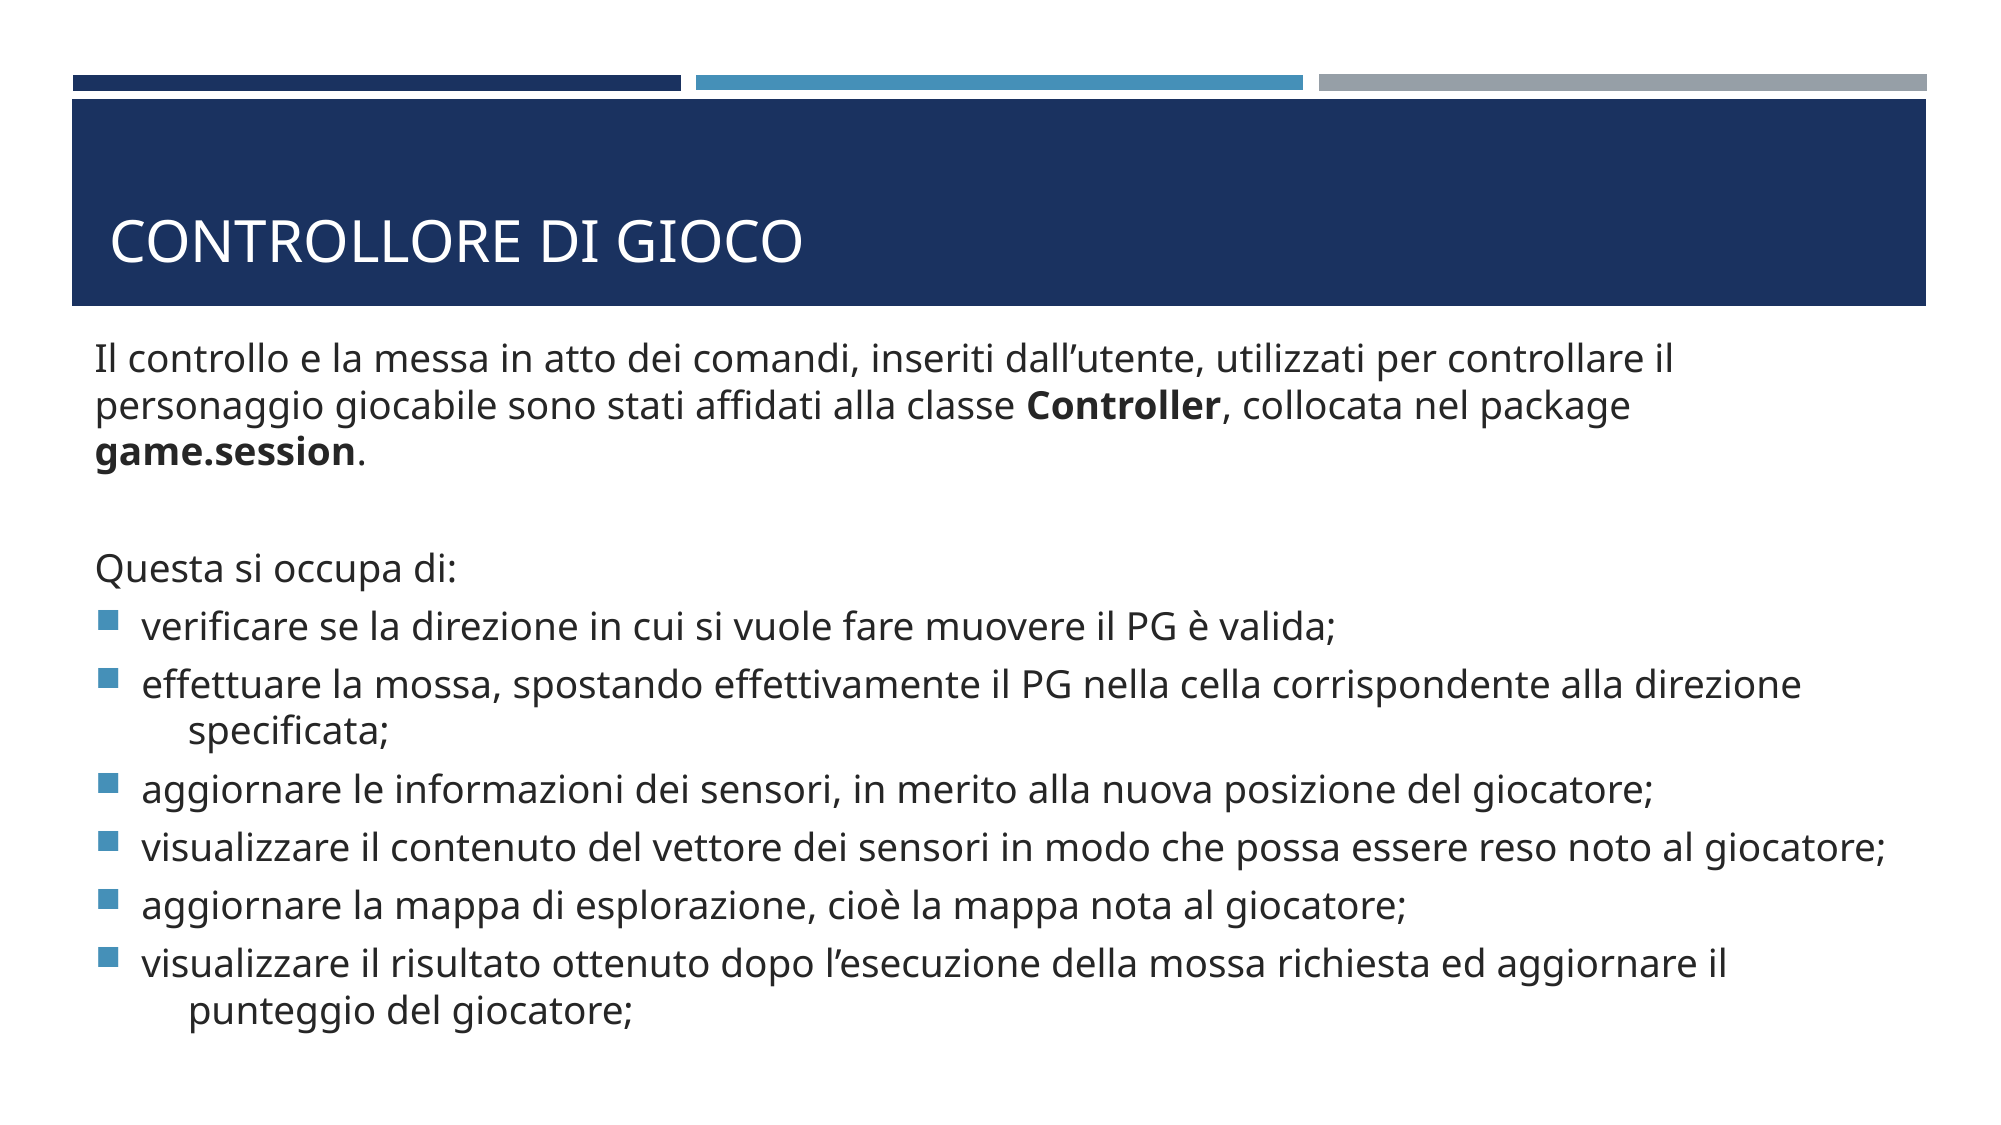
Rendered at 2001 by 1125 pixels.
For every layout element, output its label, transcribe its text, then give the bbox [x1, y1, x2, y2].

text_box Il controllo e la messa in atto dei comandi, inseriti dall’utente, utilizzati per controllare il personaggio giocabile sono stati affidati alla classe Controller, collocata nel package game.session. Questa si occupa di: verificare se la direzione in cui si vuole fare muovere il PG è valida; effettuare la mossa, spostando effettivamente il PG nella cella corrispondente alla direzione specificata; aggiornare le informazioni dei sensori, in merito alla nuova posizione del giocatore; visualizzare il contenuto del vettore dei sensori in modo che possa essere reso noto al giocatore; aggiornare la mappa di esplorazione, cioè la mappa nota al giocatore; visualizzare il risultato ottenuto dopo l’esecuzione della mossa richiesta ed aggiornare il punteggio del giocatore; [79, 326, 1919, 1063]
title Controllore di gioco [94, 119, 1904, 282]
